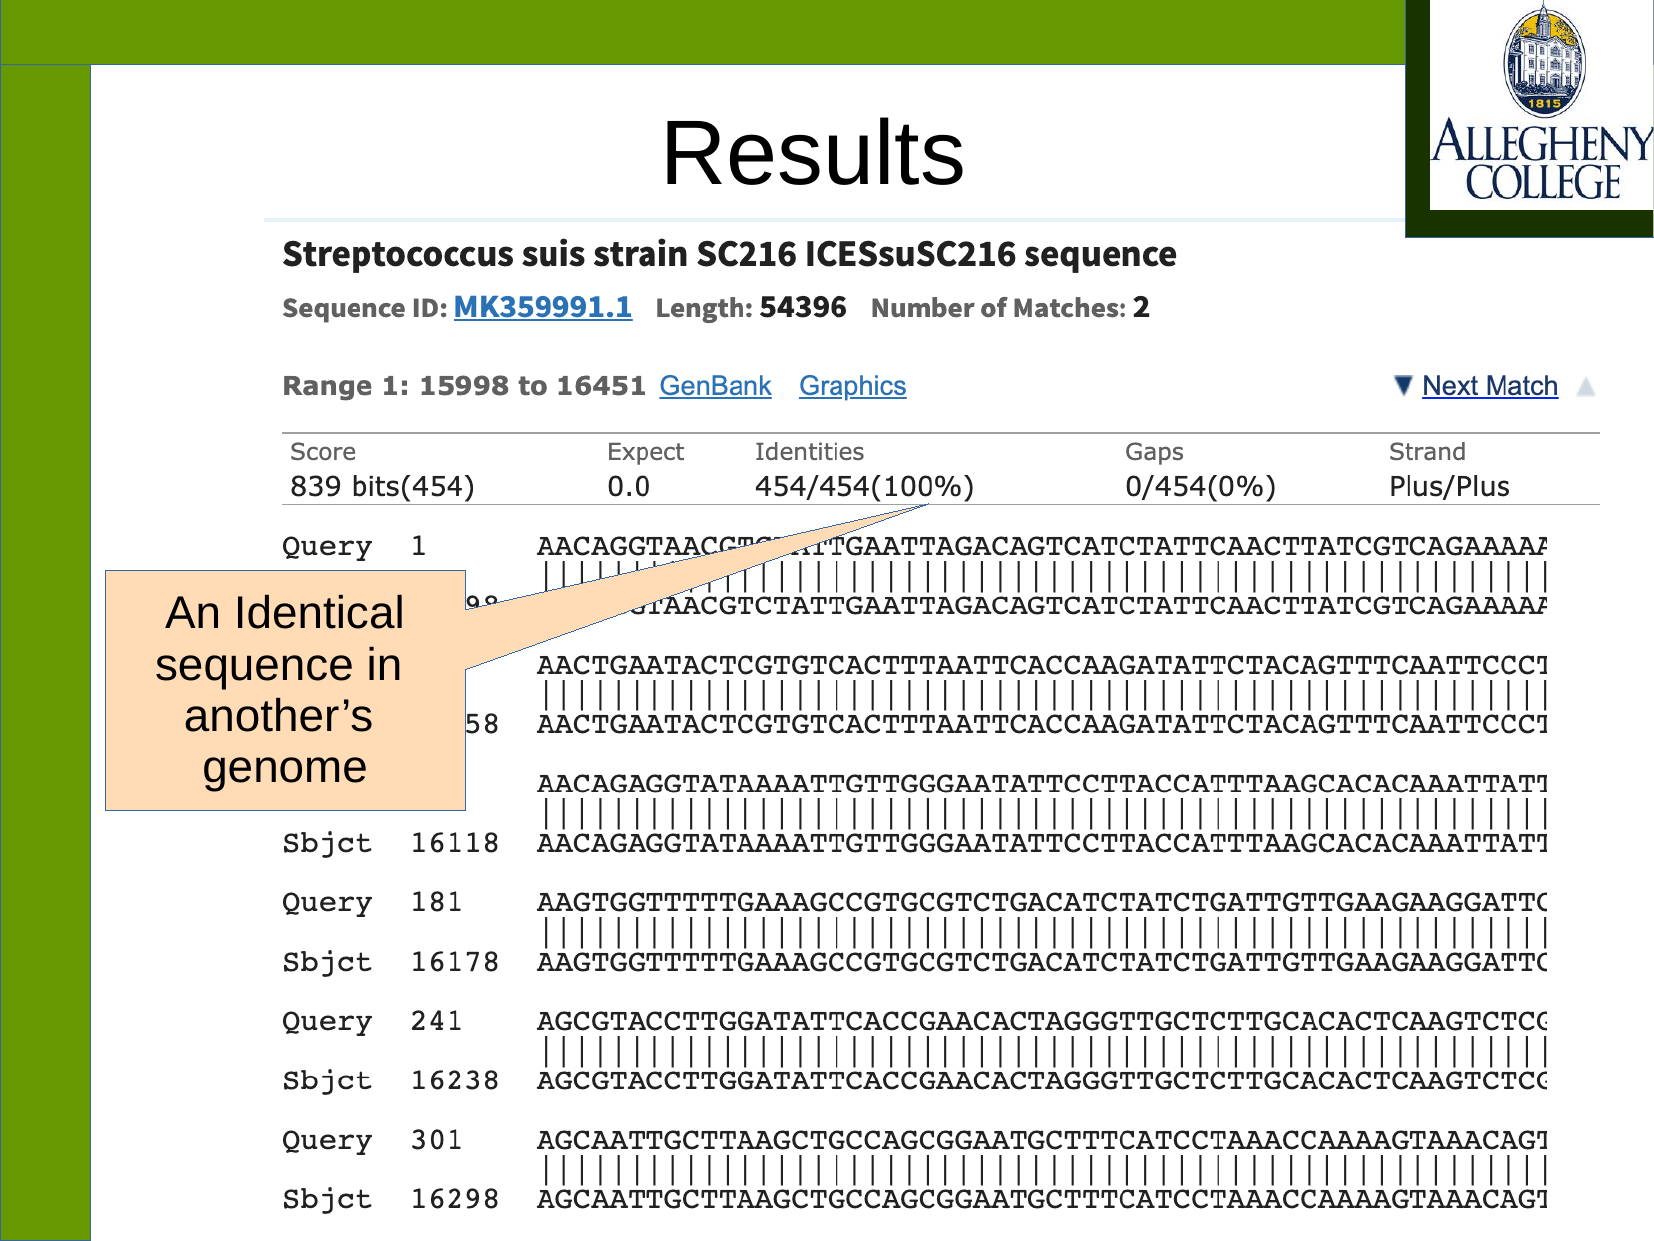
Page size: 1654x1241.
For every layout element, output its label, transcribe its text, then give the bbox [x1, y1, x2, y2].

title Results [112, 65, 1515, 257]
text_box [0, 0, 1654, 1241]
picture [264, 238, 1600, 1241]
picture [1430, 0, 1654, 210]
text_box An Identical sequence in another’s genome [105, 503, 929, 811]
